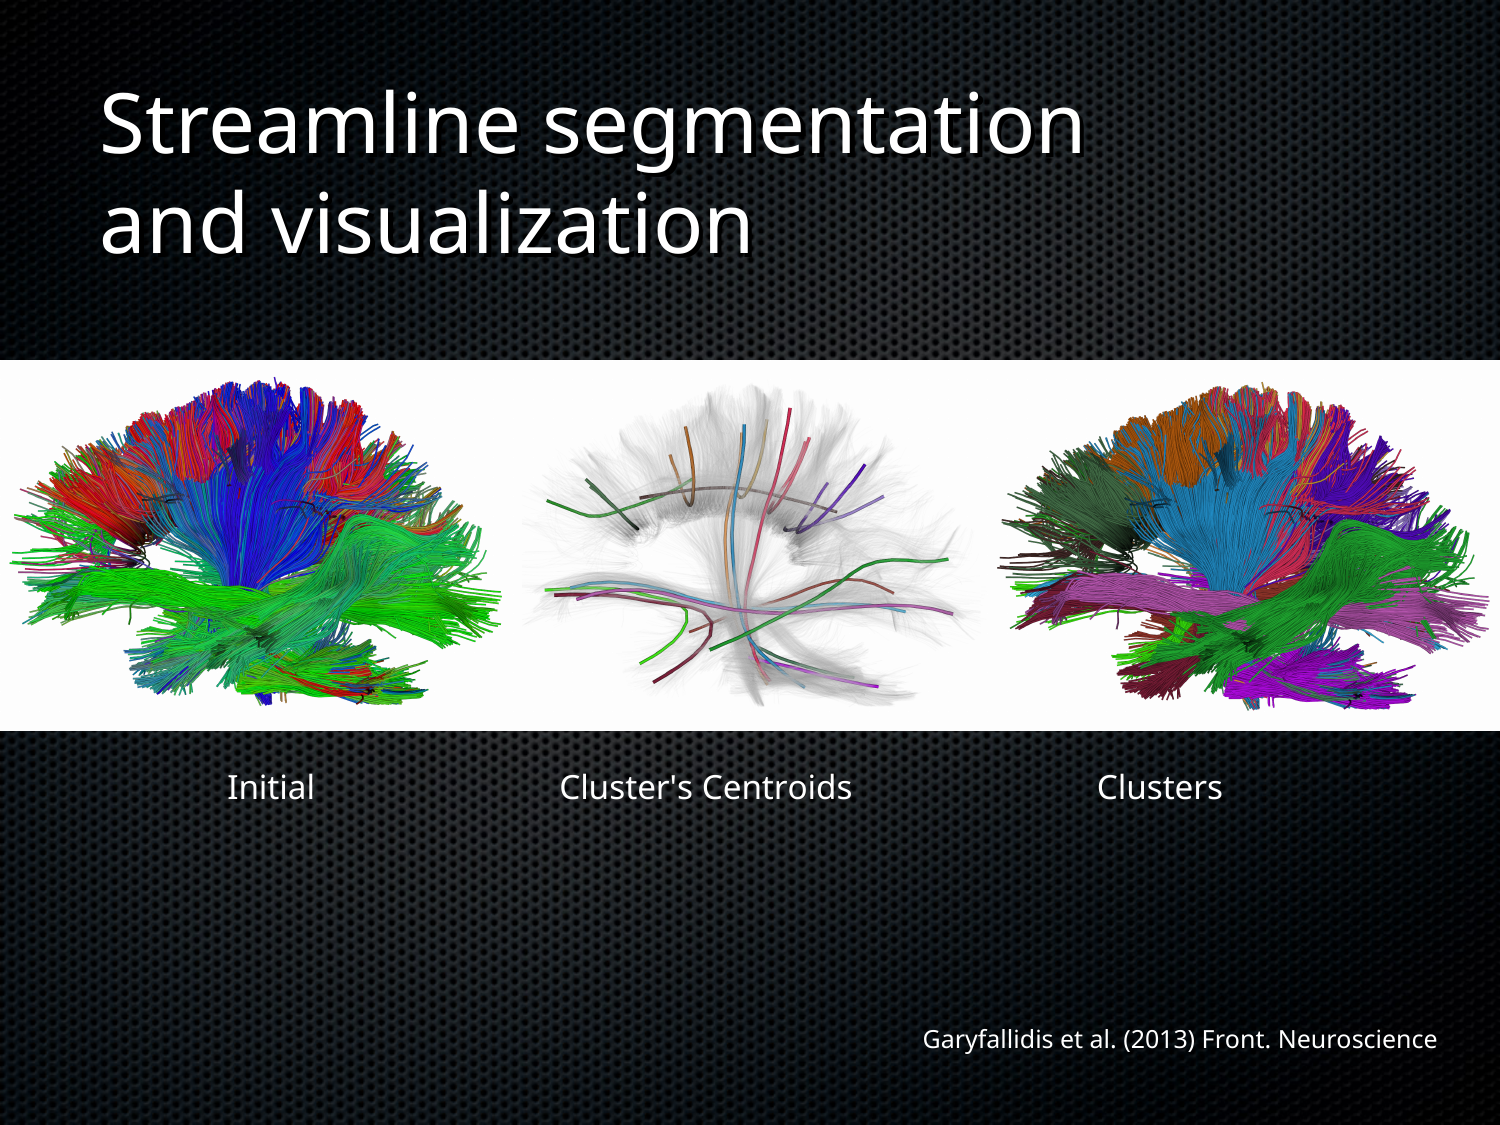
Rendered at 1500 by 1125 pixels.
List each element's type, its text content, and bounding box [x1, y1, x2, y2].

text_box Initial Cluster's Centroids Clusters [212, 758, 1465, 814]
title Streamline segmentation and visualization [91, 29, 1411, 311]
text_box Garyfallidis et al. (2013) Front. Neuroscience [907, 1015, 1500, 1061]
picture [0, 0, 1500, 1125]
